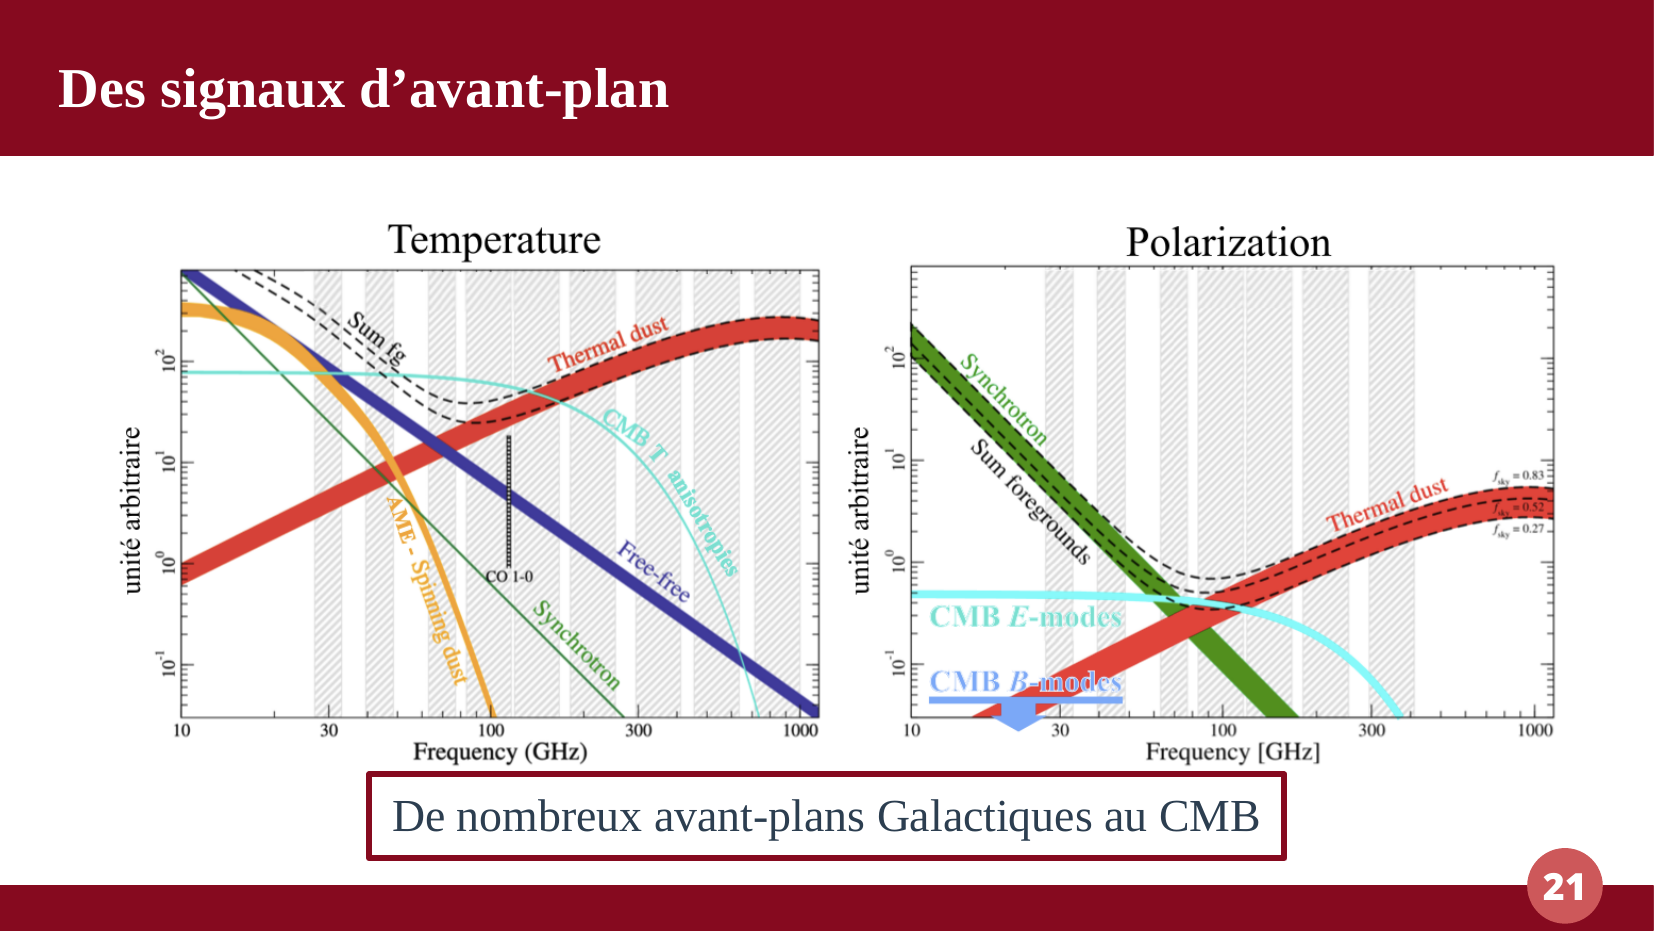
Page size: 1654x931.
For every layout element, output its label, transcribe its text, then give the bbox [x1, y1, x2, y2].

picture [90, 206, 1564, 777]
text_box De nombreux avant-plans Galactiques au CMB [369, 774, 1285, 859]
title Des signaux d’avant-plan [59, 29, 1595, 148]
